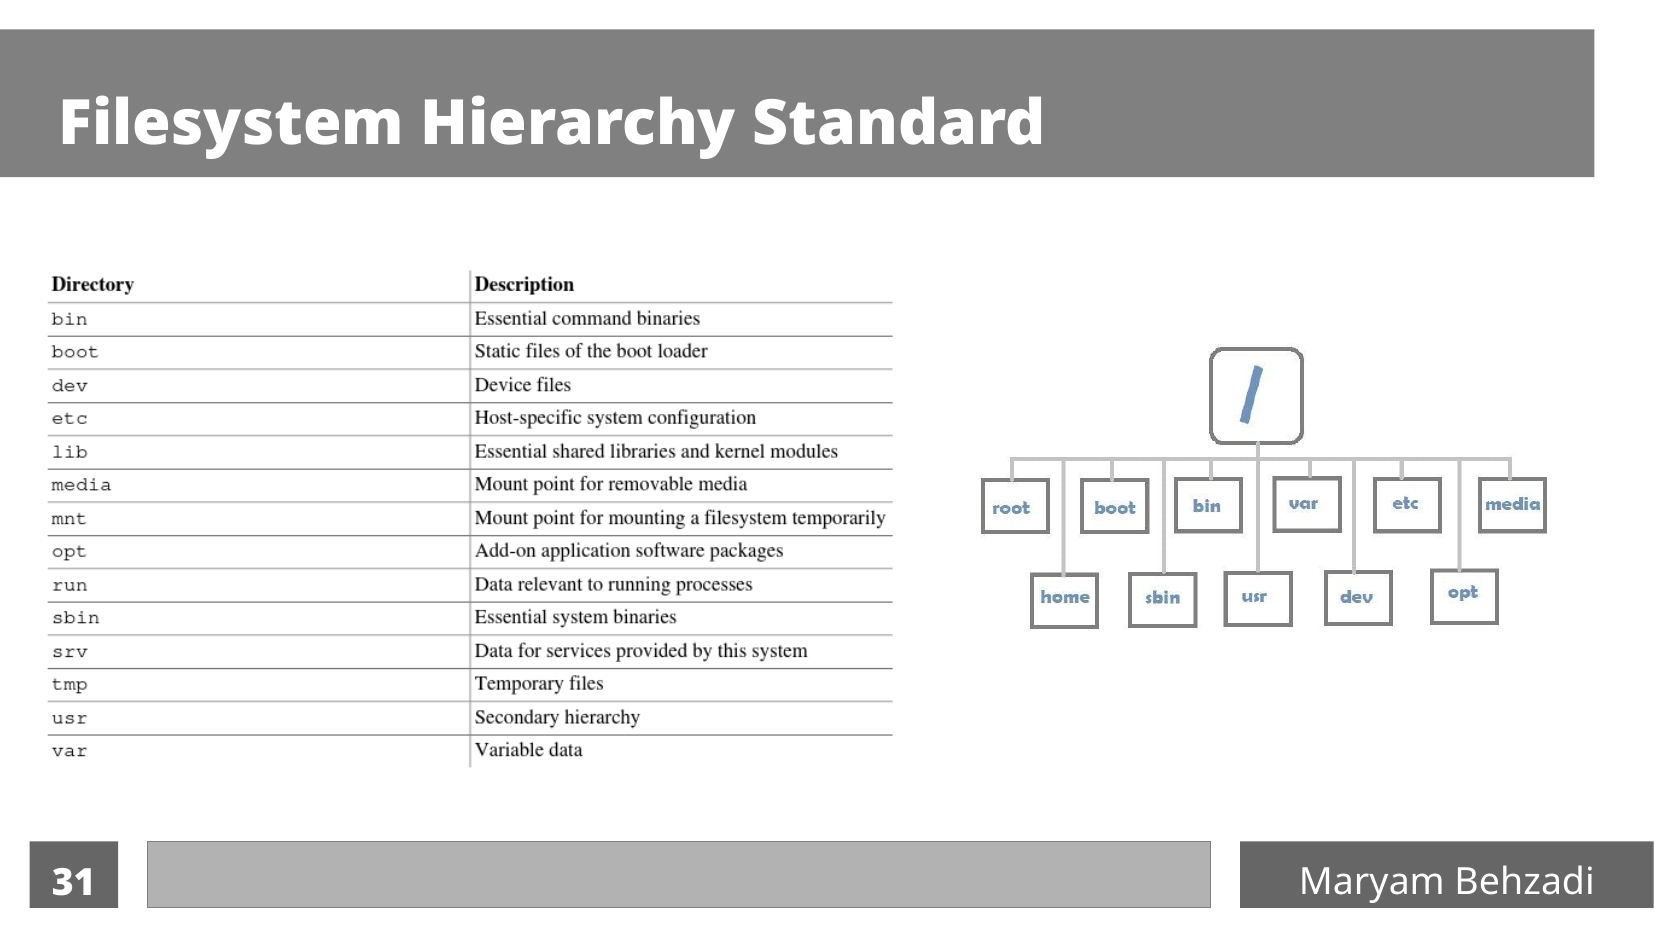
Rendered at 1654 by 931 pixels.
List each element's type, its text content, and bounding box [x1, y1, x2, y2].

picture [37, 256, 906, 772]
picture [960, 330, 1576, 648]
title Filesystem Hierarchy Standard [59, 44, 1595, 163]
